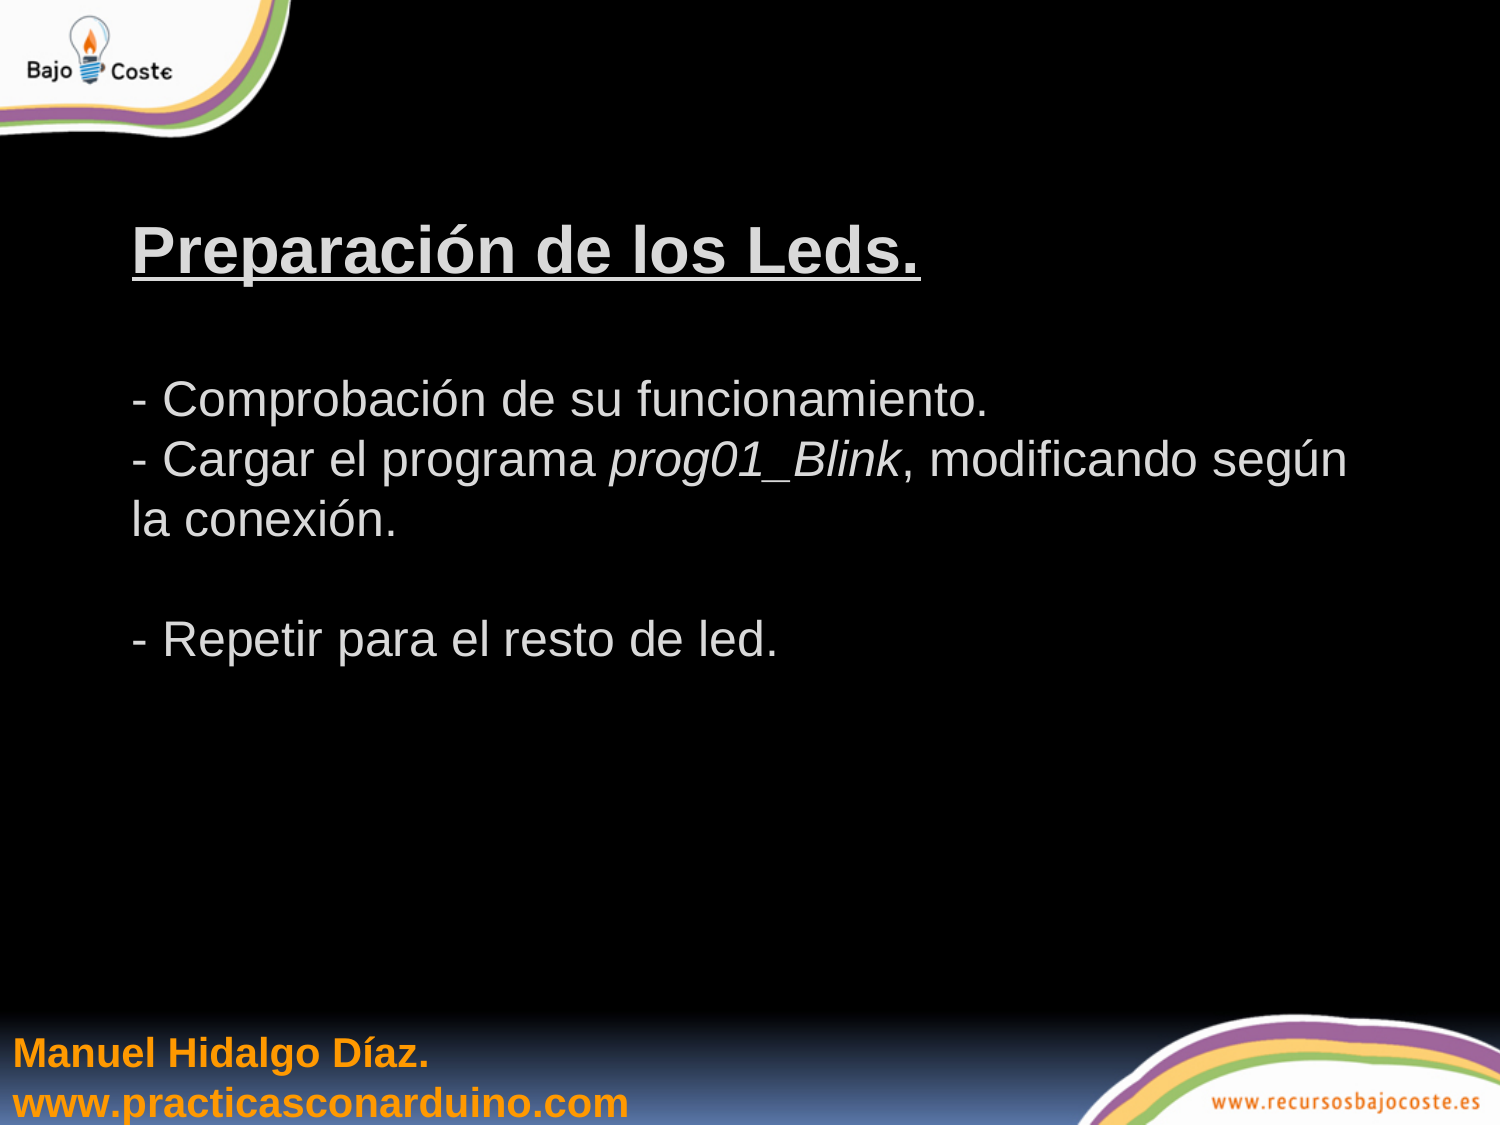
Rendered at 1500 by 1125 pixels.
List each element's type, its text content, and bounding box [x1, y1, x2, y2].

picture [0, 0, 1500, 1125]
text_box Manuel Hidalgo Díaz. www.practicasconarduino.com [0, 1017, 683, 1125]
text_box Preparación de los Leds. - Comprobación de su funcionamiento. - Cargar el programa prog01_Blink, modificando según la conexión. - Repetir para el resto de led. [117, 199, 1416, 961]
